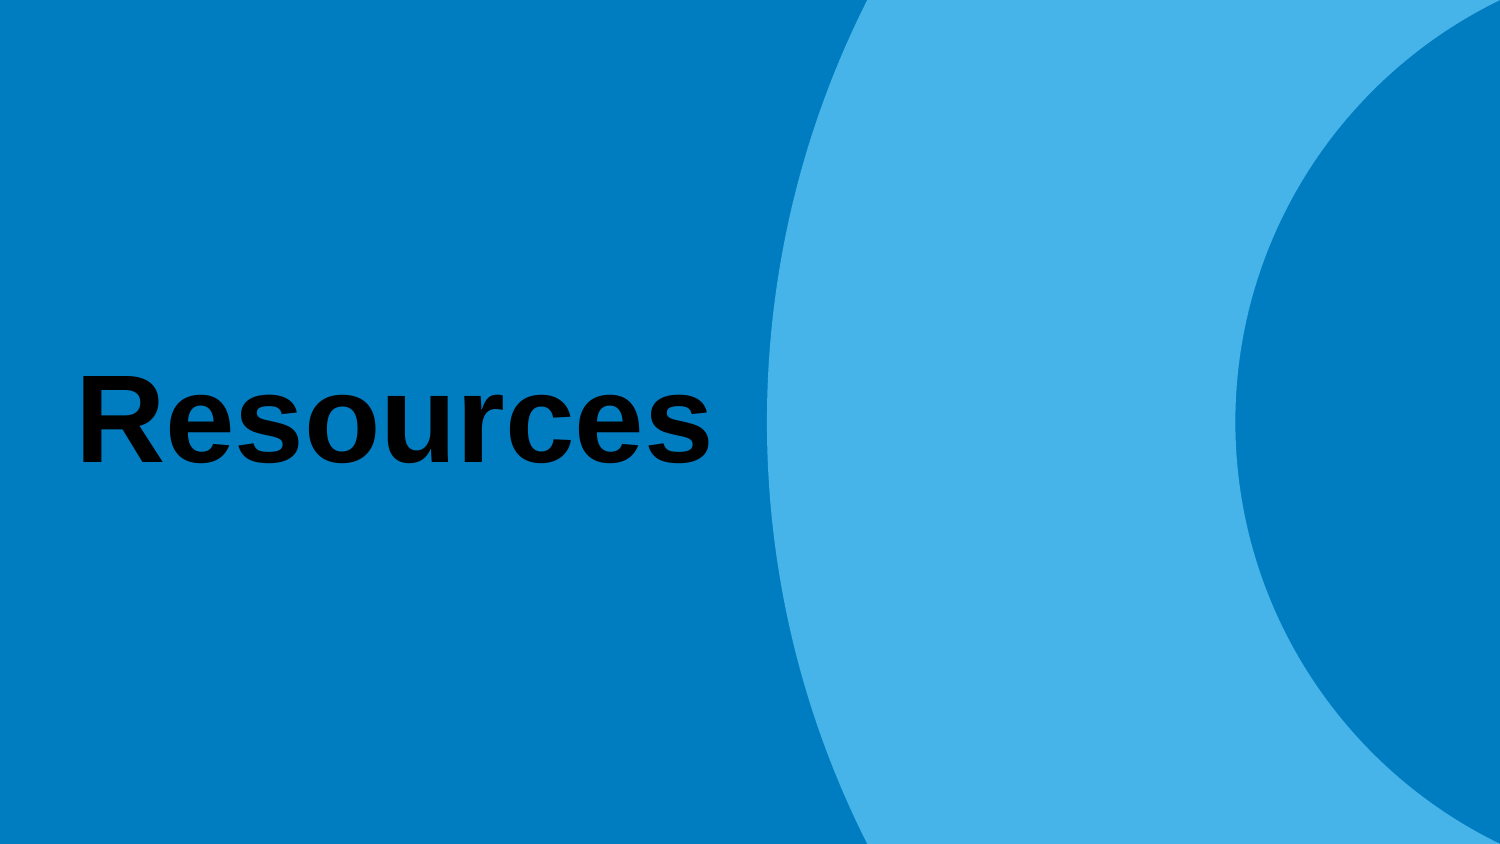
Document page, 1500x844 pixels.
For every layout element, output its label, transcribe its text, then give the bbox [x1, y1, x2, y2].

subtitle Resources [75, 92, 1425, 746]
